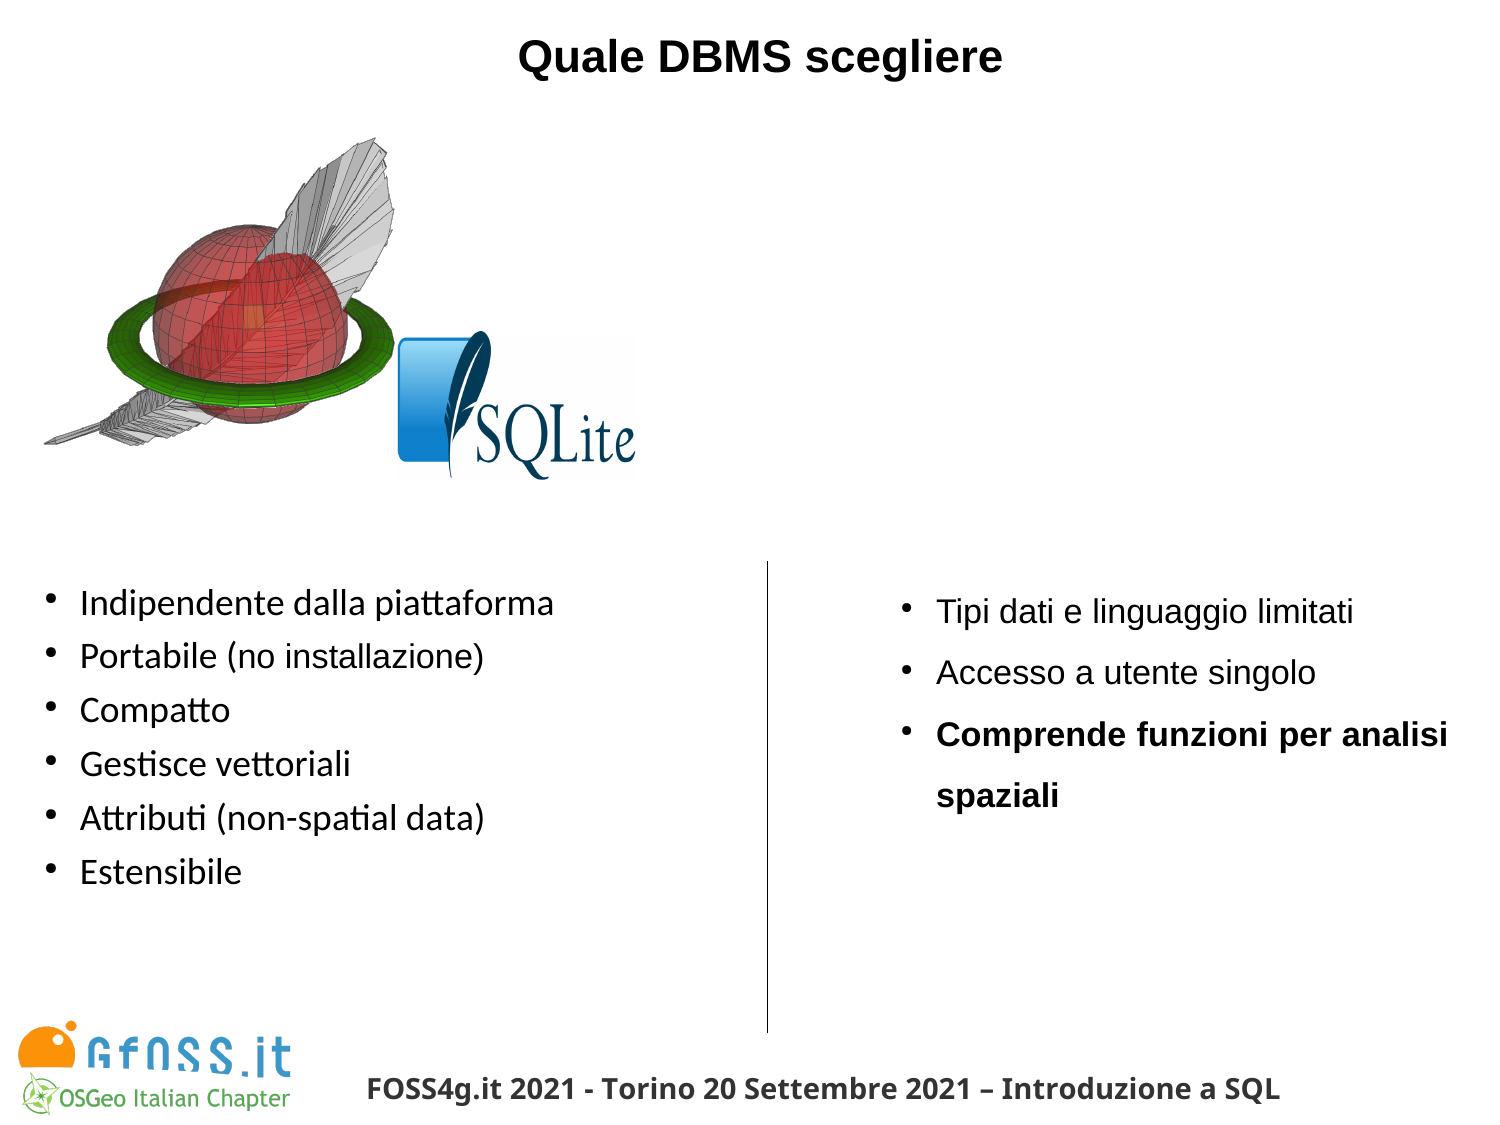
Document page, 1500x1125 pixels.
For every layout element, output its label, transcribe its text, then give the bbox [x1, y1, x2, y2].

title Quale DBMS scegliere [21, 26, 1500, 82]
picture [0, 1009, 308, 1125]
text_box Tipi dati e linguaggio limitati Accesso a utente singolo Comprende funzioni per analisi spaziali [885, 561, 1476, 882]
picture [41, 135, 637, 482]
text_box Indipendente dalla piattaforma Portabile (no installazione) Compatto Gestisce vettoriali Attributi (non-spatial data) Estensibile [29, 561, 680, 954]
